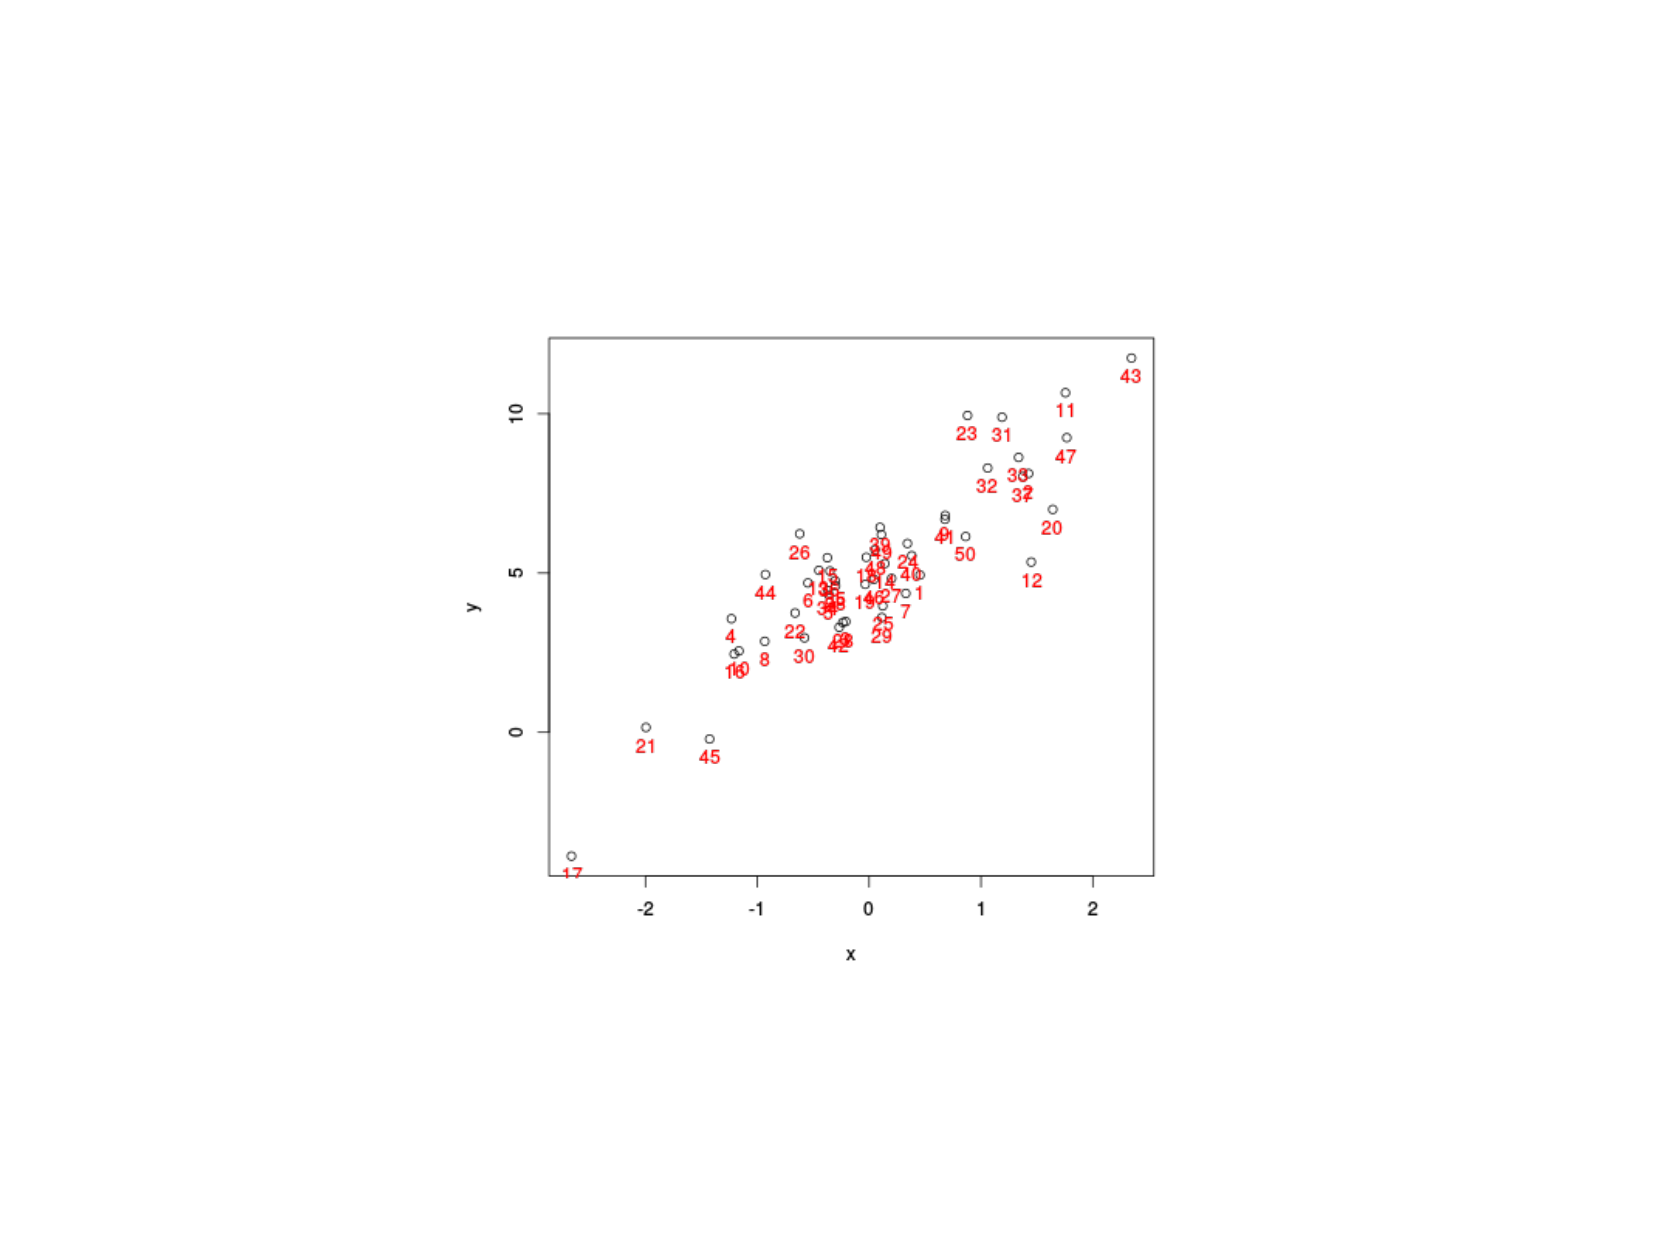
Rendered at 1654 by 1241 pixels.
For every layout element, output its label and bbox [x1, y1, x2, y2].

picture [458, 247, 1201, 990]
